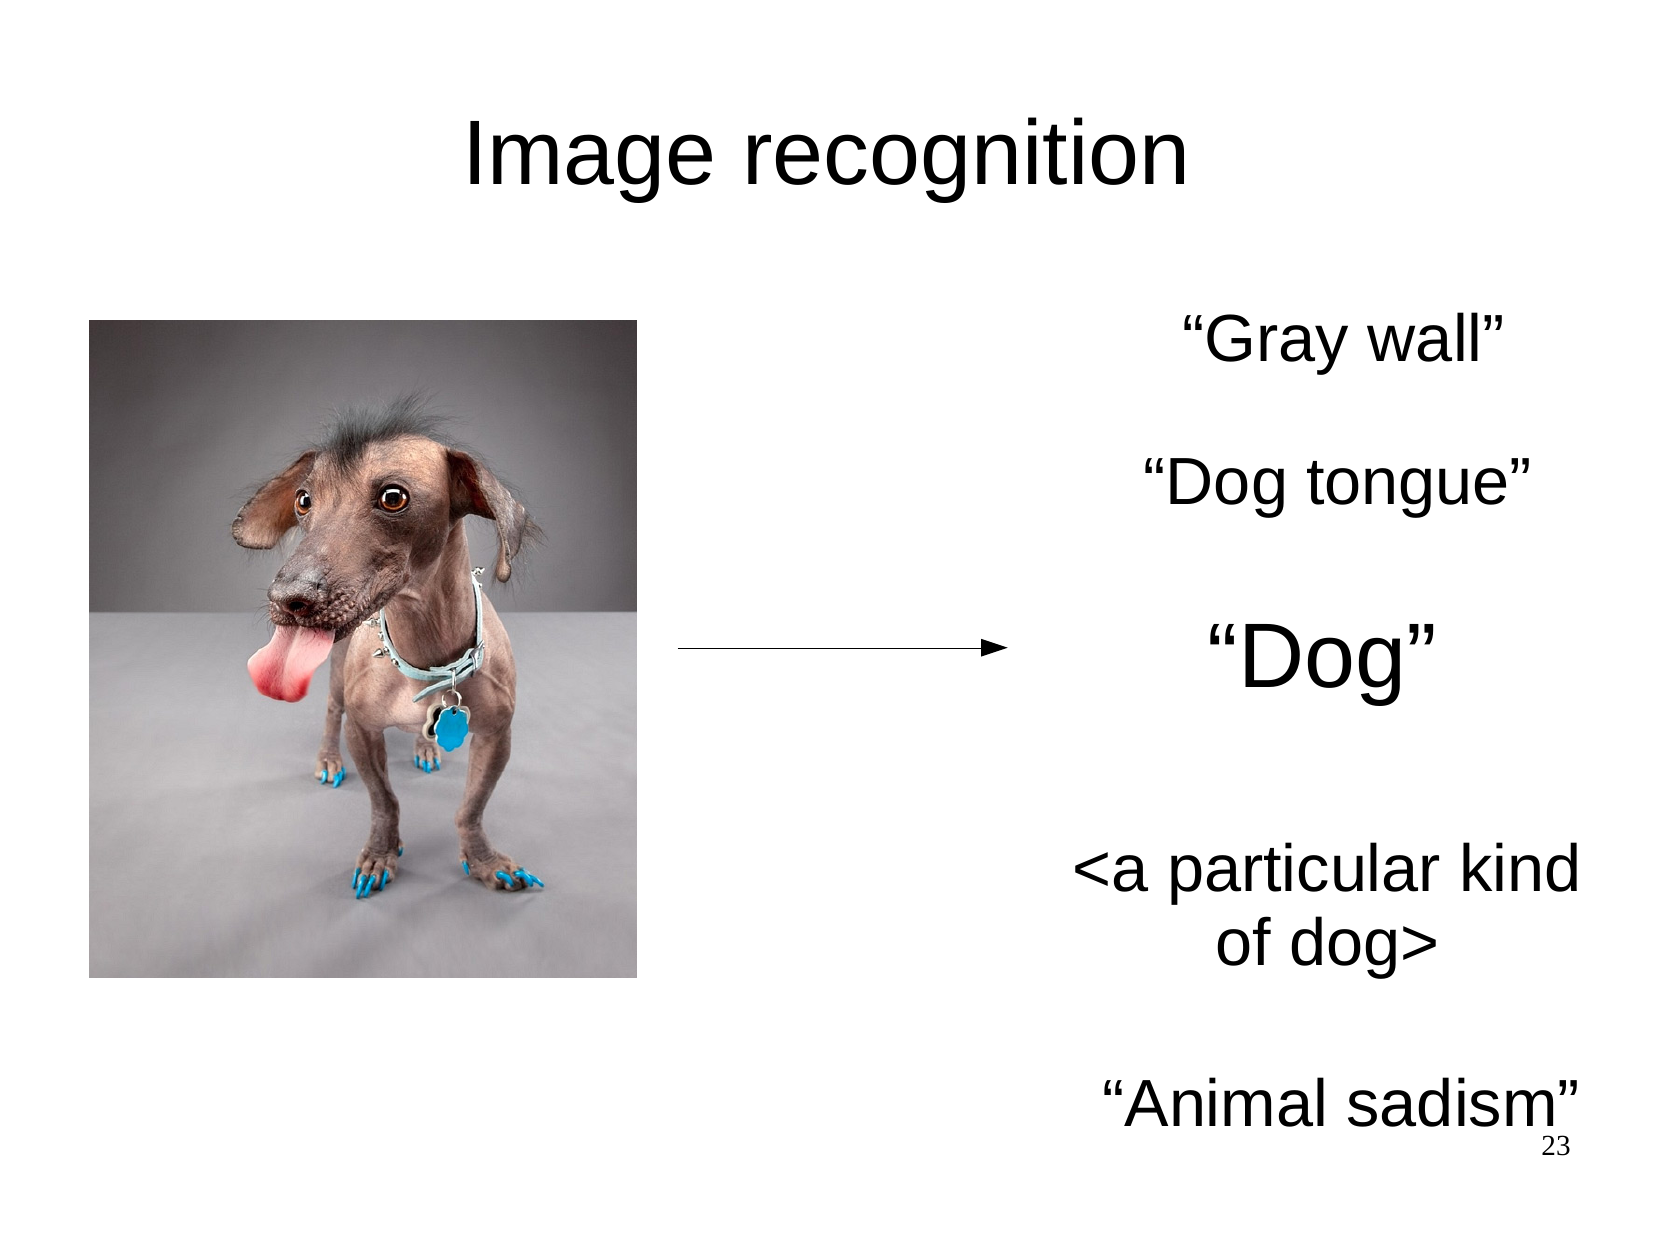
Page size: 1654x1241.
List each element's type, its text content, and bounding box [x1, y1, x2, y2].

text_box <a particular kind of dog> [1052, 830, 1603, 981]
title Image recognition [82, 49, 1571, 257]
text_box “Dog” [1047, 604, 1598, 708]
text_box “Dog tongue” [1130, 430, 1546, 533]
text_box “Animal sadism” [1066, 1051, 1617, 1155]
picture [89, 320, 637, 978]
text_box “Gray wall” [1133, 301, 1554, 377]
